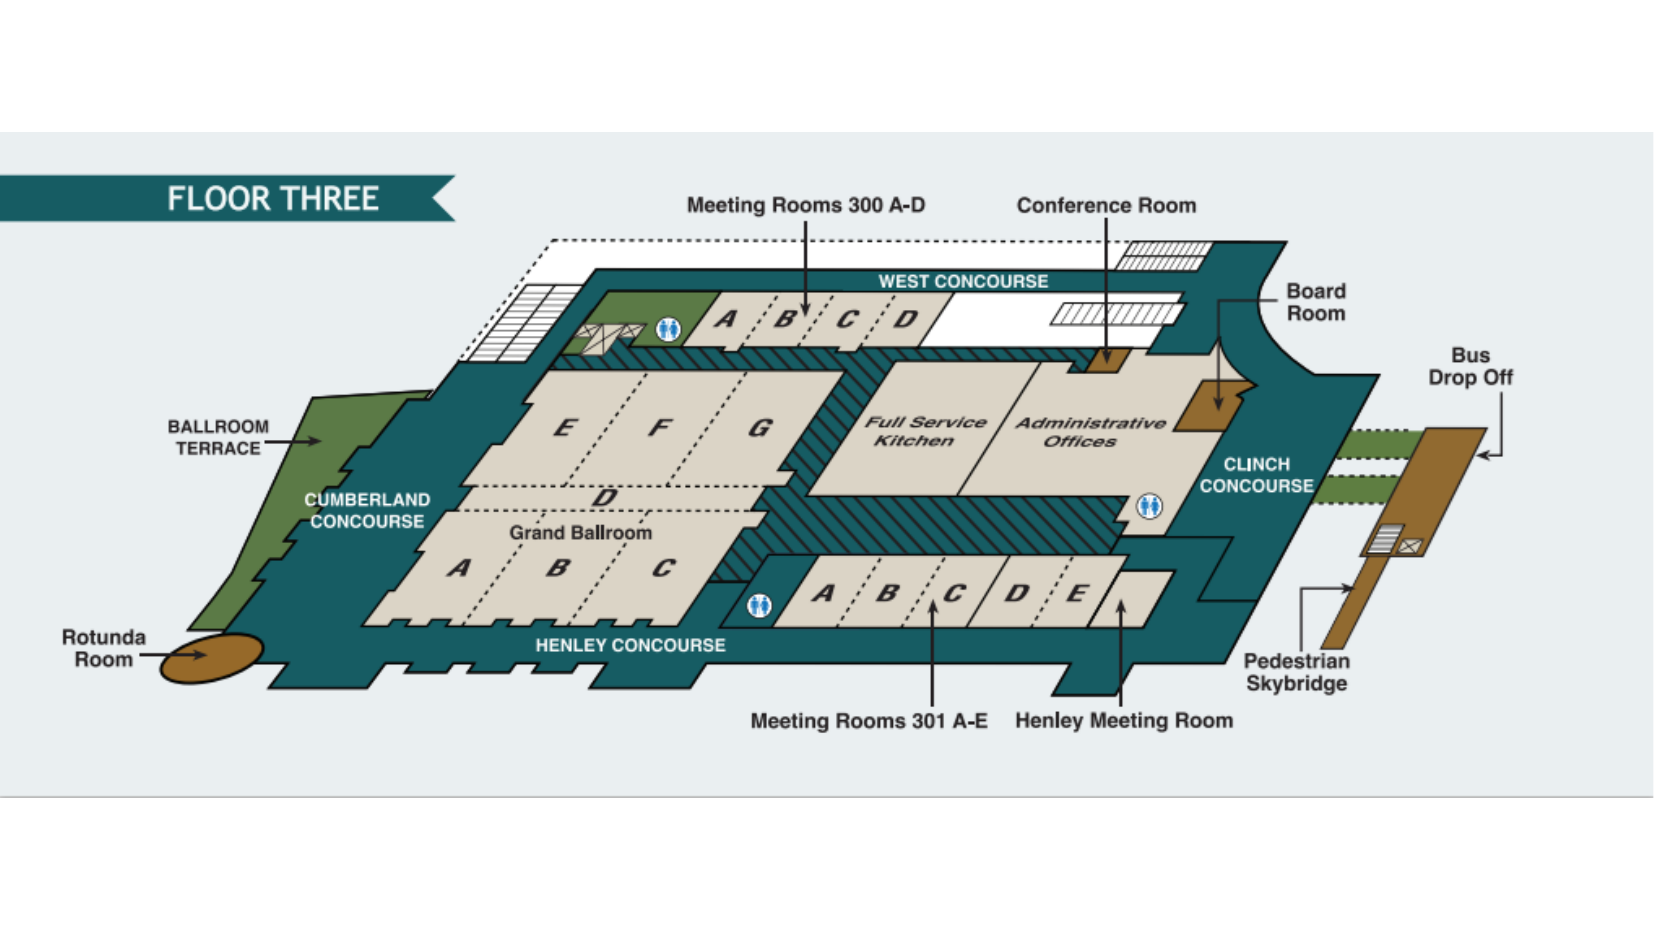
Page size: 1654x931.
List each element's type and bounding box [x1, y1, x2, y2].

picture [0, 132, 1654, 799]
